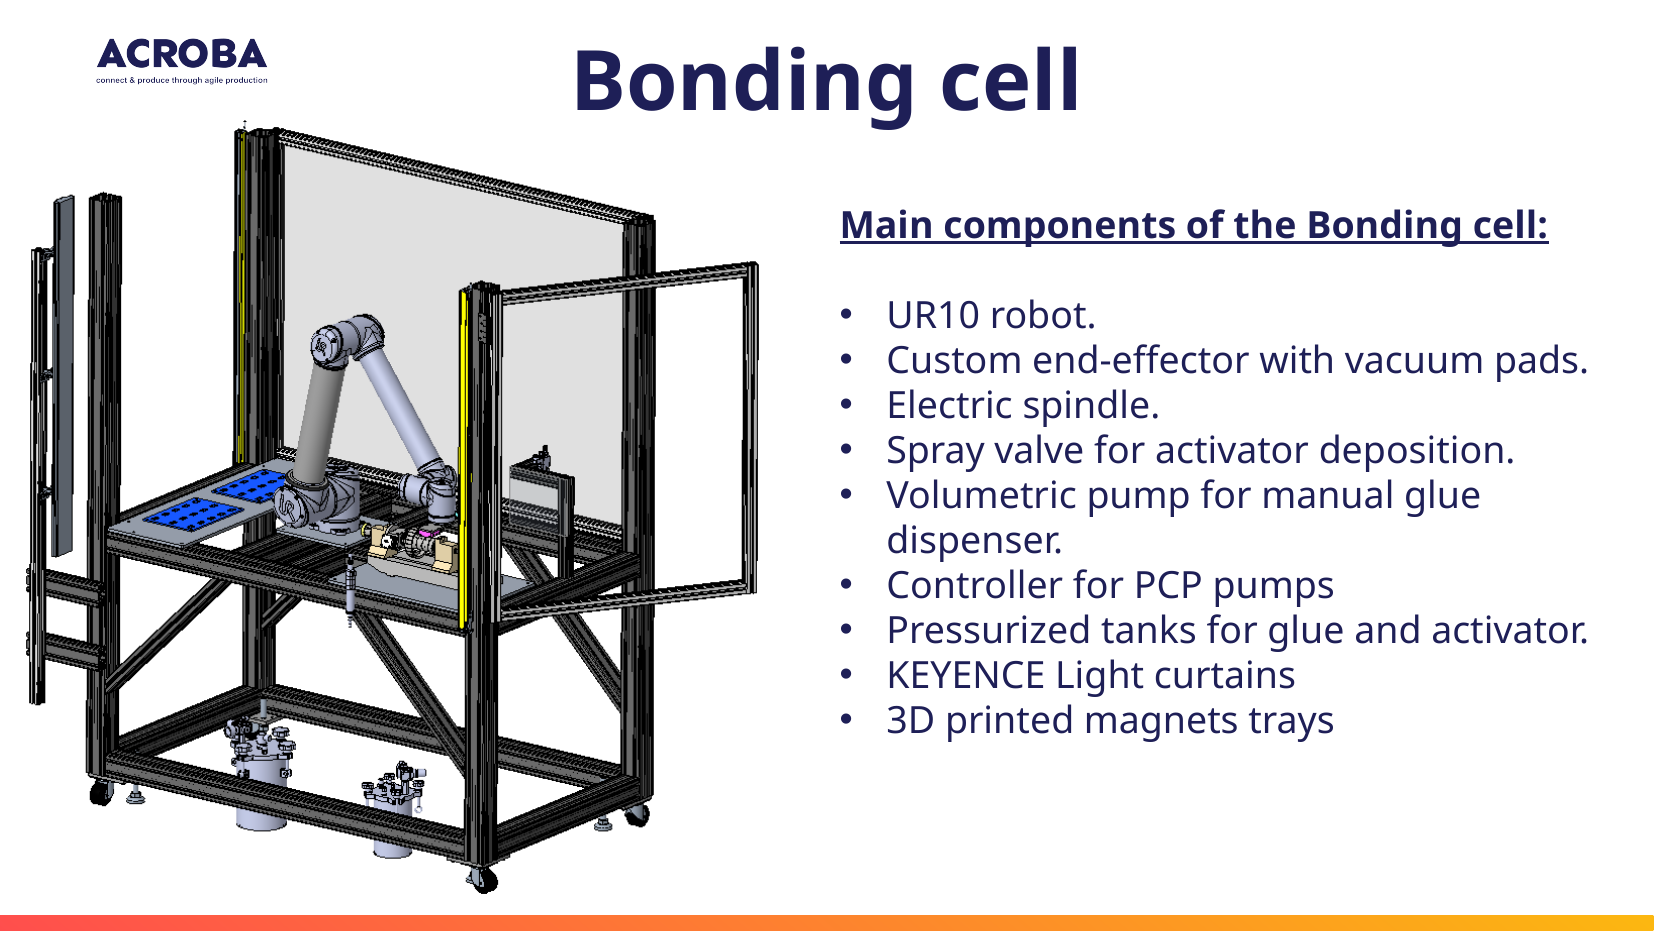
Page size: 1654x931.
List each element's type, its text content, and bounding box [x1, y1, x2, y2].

title Bonding cell [124, 19, 1529, 119]
text_box Main components of the Bonding cell: UR10 robot. Custom end-effector with vacuum pads. Electric spindle. Spray valve for activator deposition. Volumetric pump for manual glue dispenser. Controller for PCP pumps Pressurized tanks for glue and activator. KEYENCE Light curtains 3D printed magnets trays [824, 193, 1639, 839]
picture [96, 34, 124, 89]
picture [14, 117, 769, 898]
